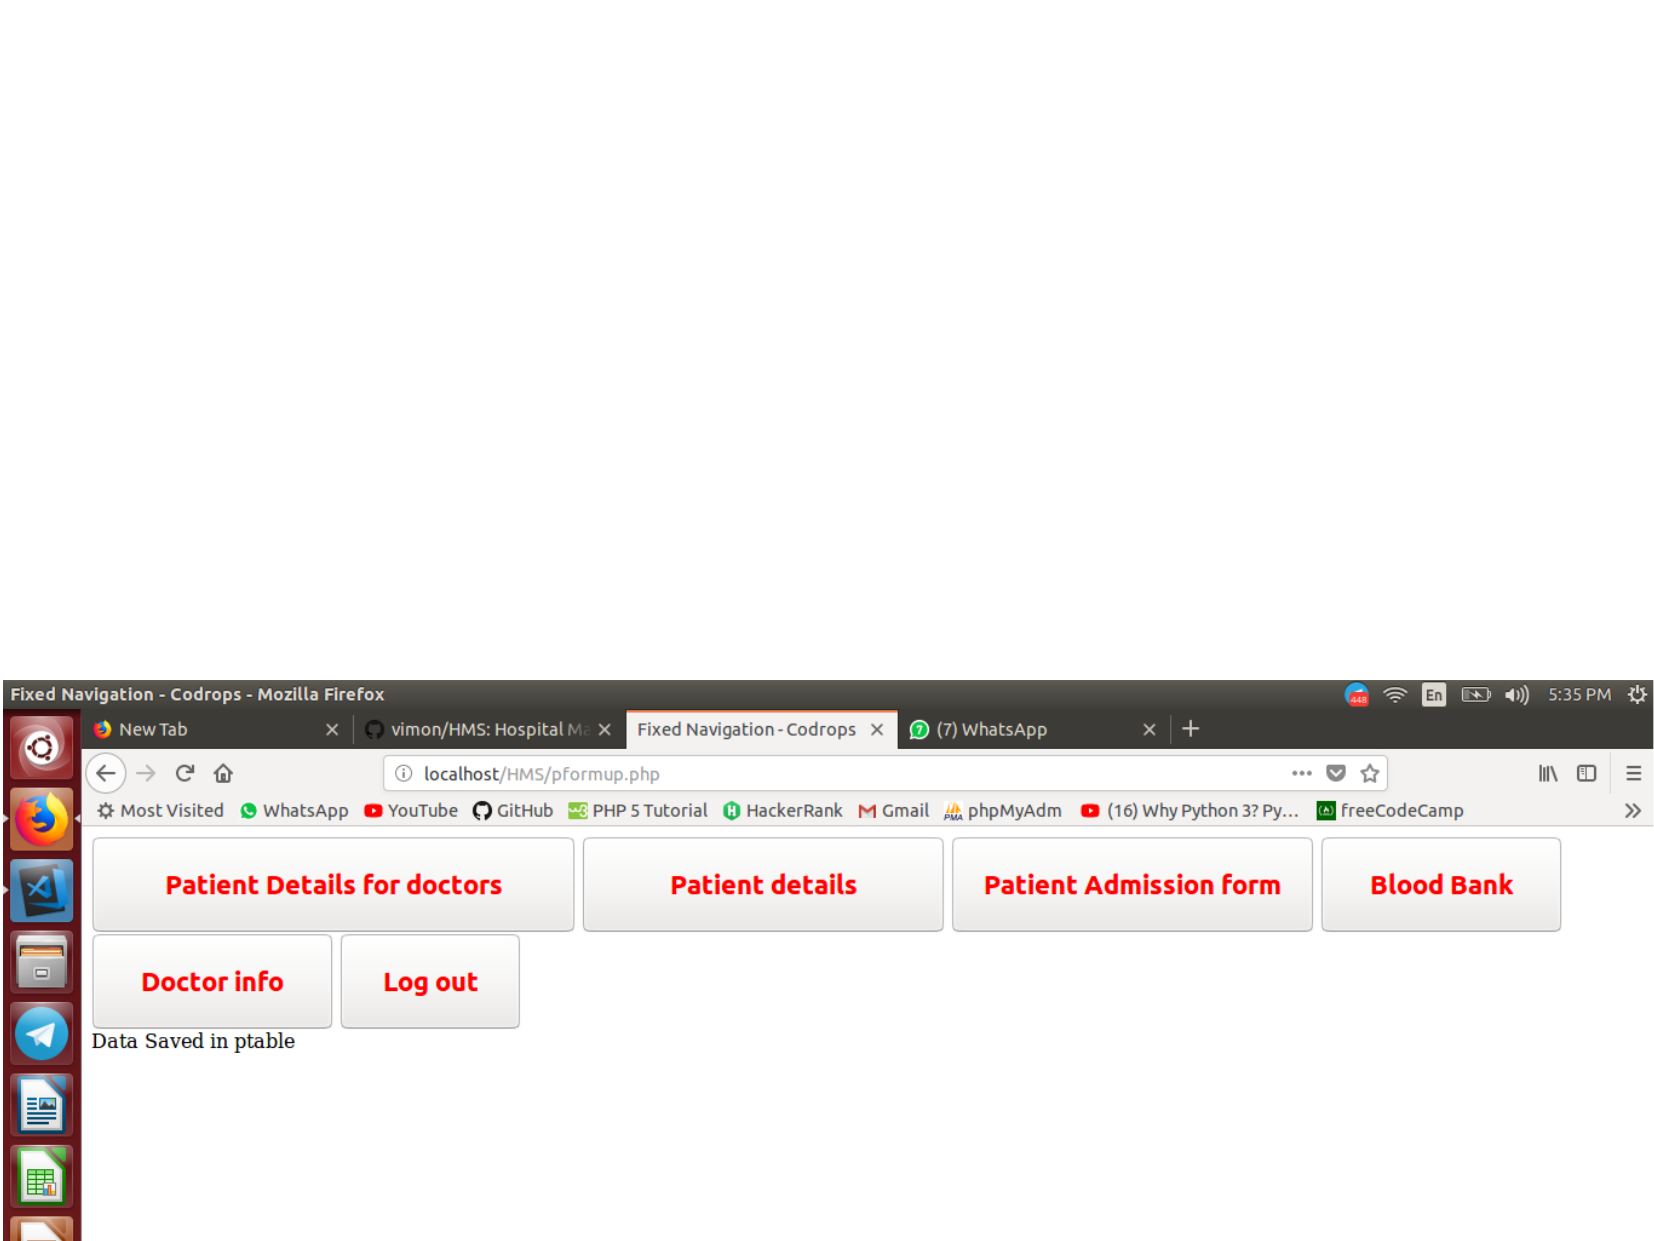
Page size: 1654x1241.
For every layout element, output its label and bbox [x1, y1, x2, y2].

picture [3, 680, 1654, 1241]
